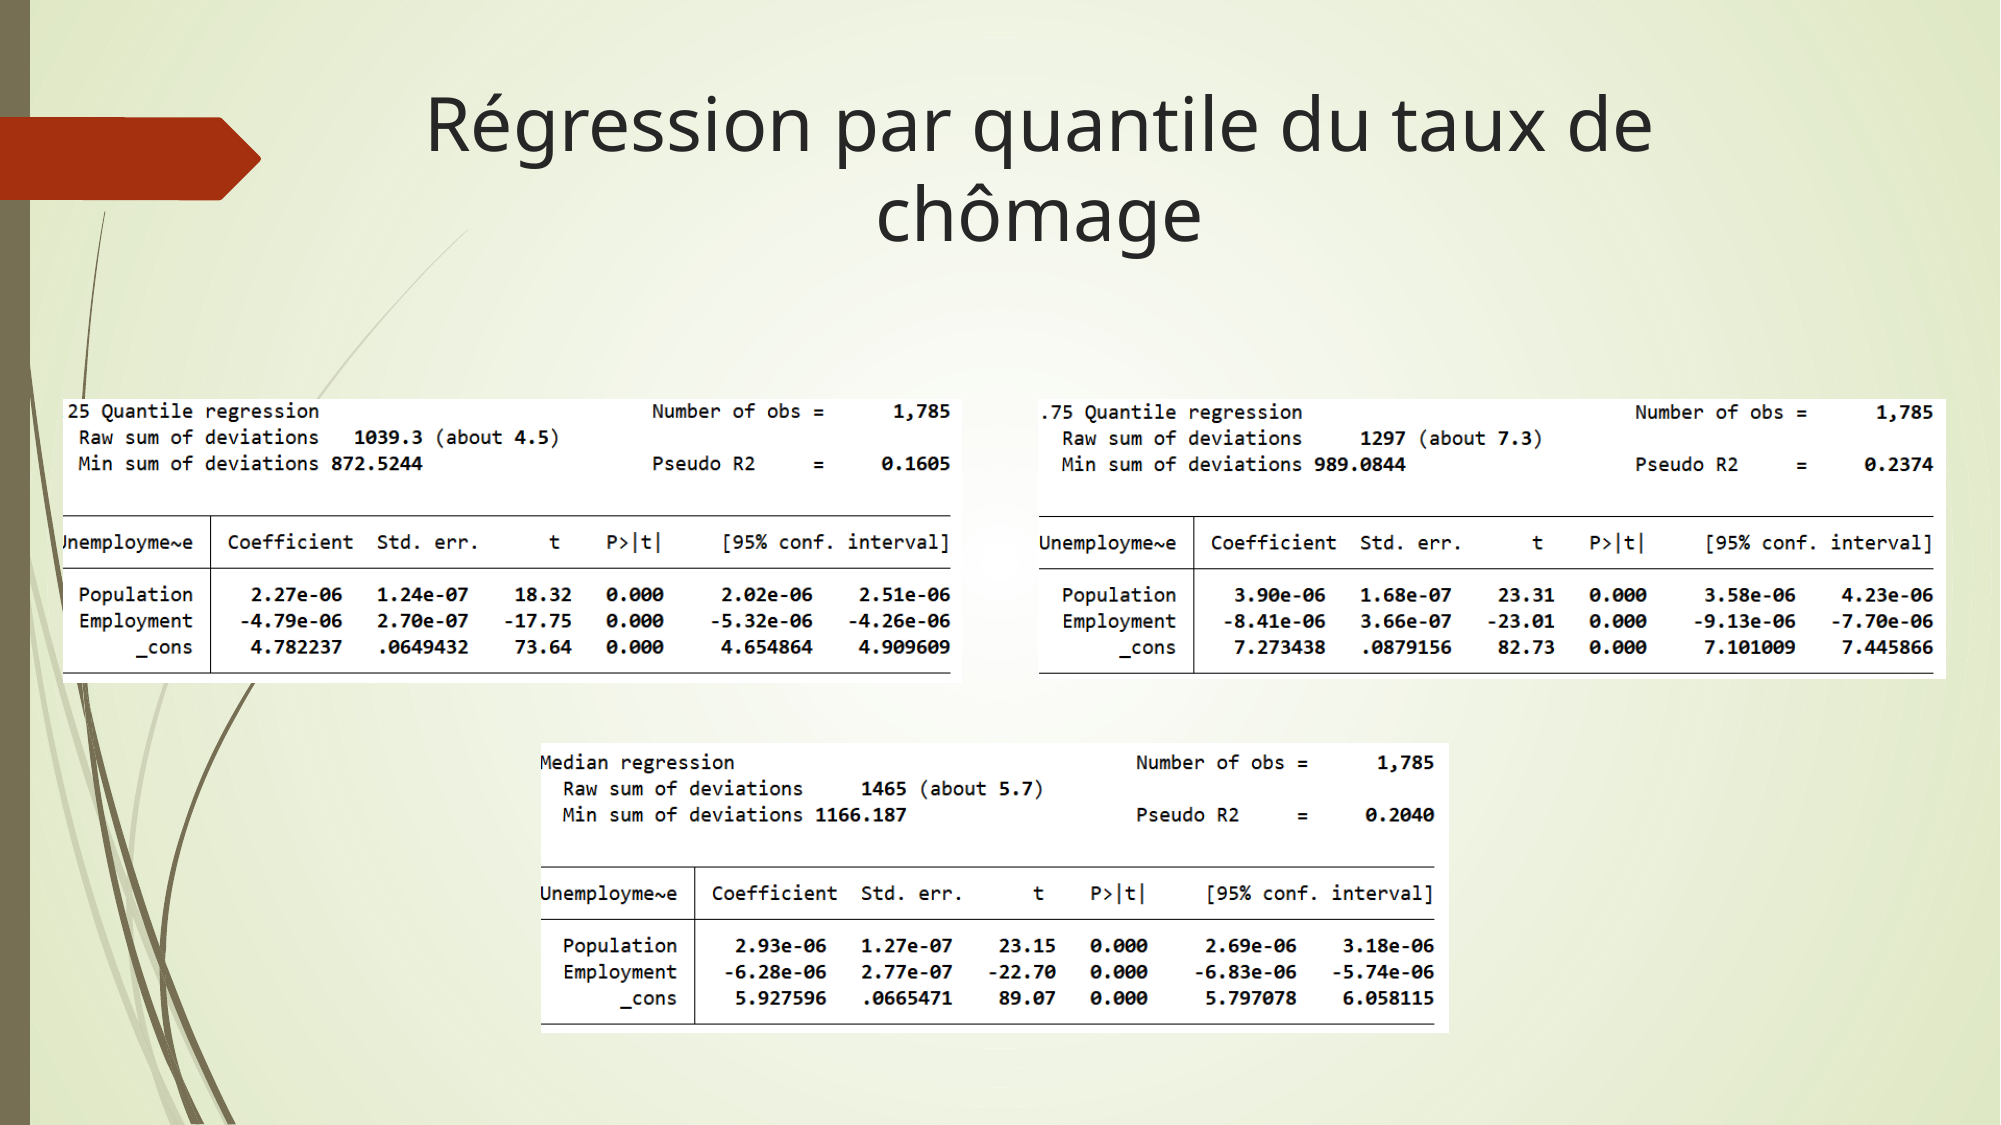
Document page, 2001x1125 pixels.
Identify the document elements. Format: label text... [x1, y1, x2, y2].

title Régression par quantile du taux de chômage [308, 69, 1771, 280]
picture [541, 743, 1449, 1033]
picture [63, 399, 962, 683]
picture [1038, 399, 1946, 679]
